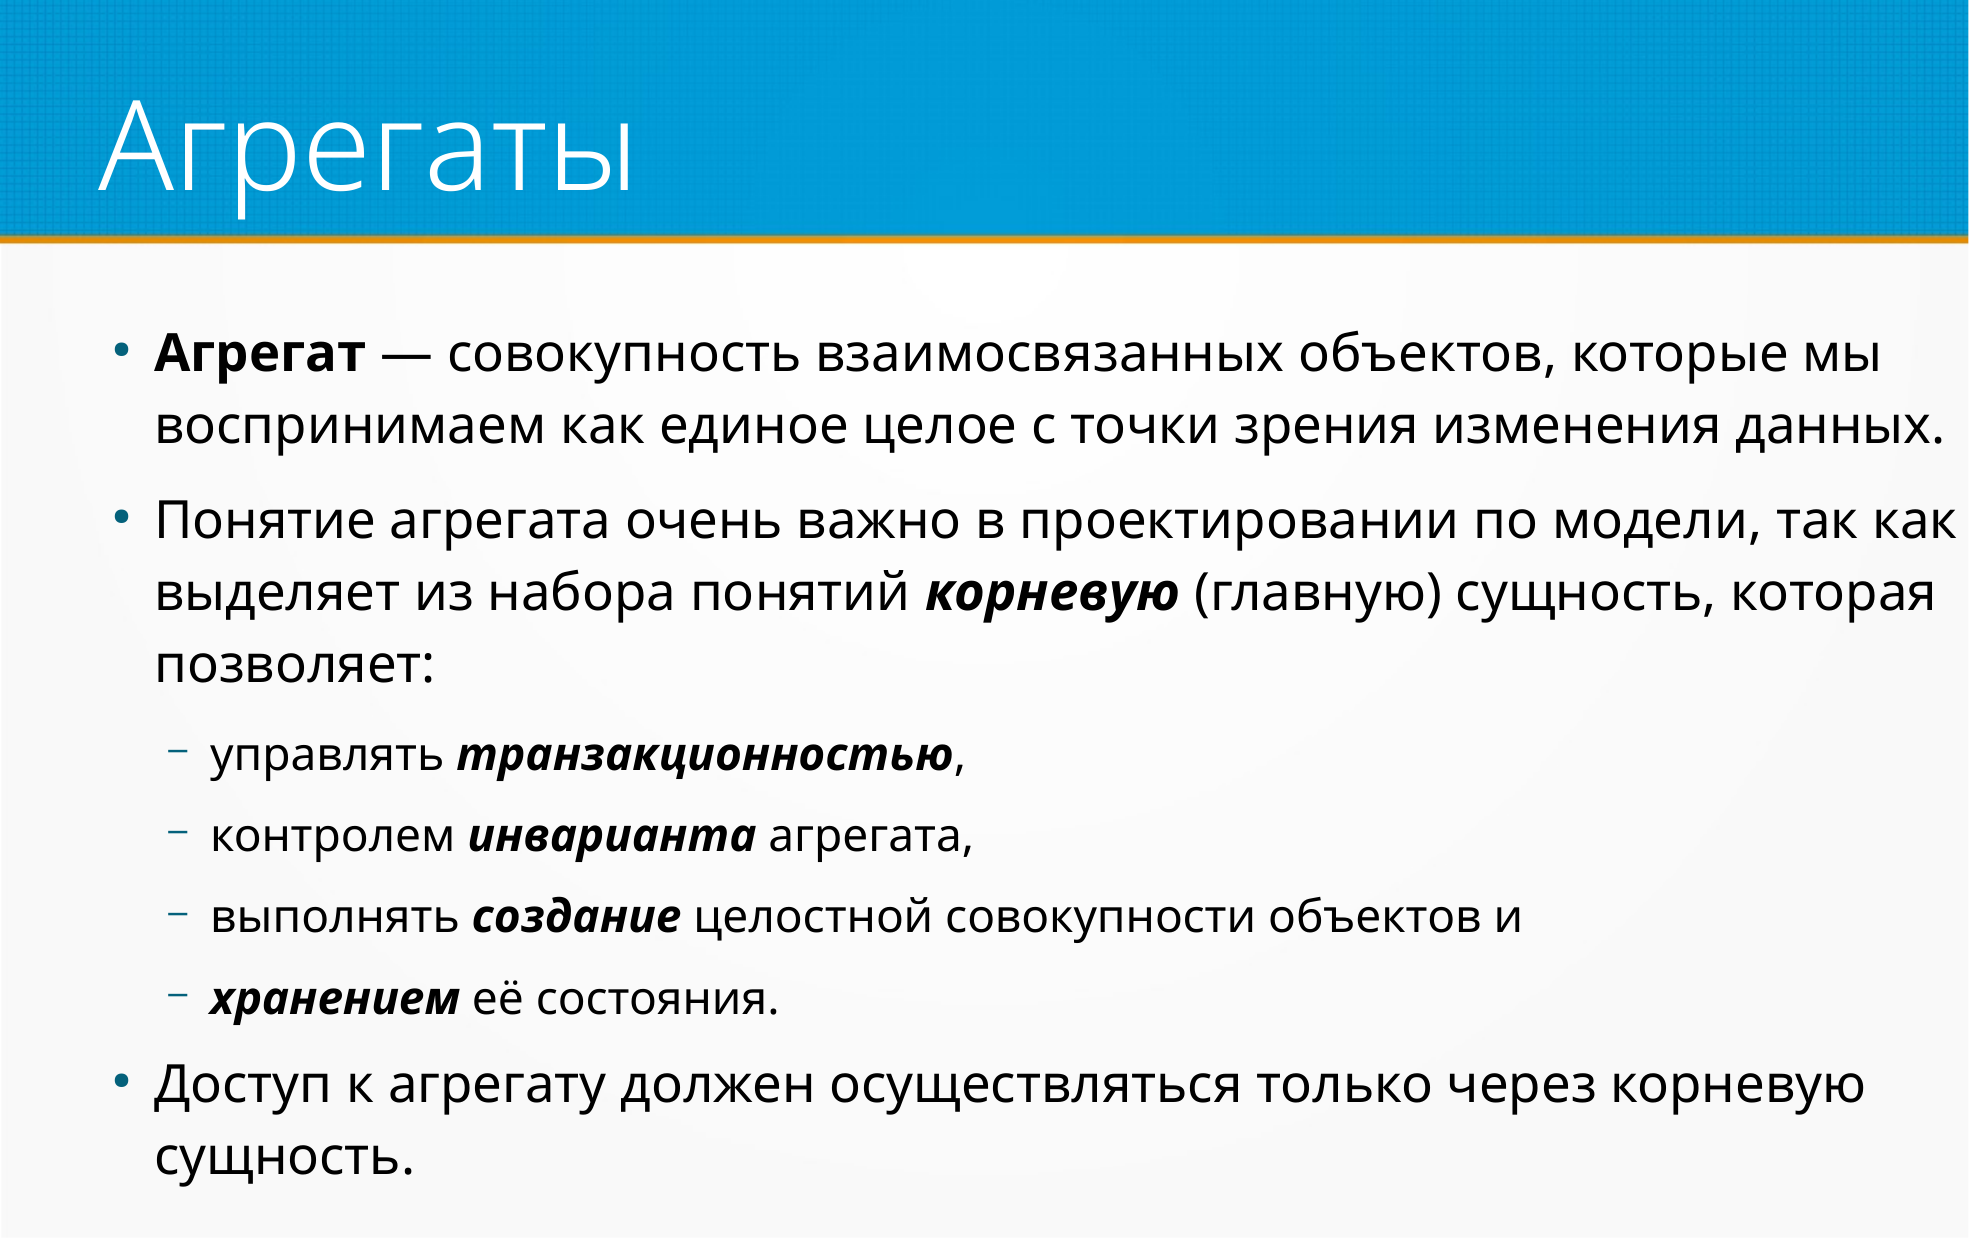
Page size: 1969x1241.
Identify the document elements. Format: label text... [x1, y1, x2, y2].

picture [0, 233, 1969, 1241]
list Агрегат — совокупность взаимосвязанных объектов, которые мы воспринимаем как единое целое с точки зрения изменения данных. Понятие агрегата очень важно в проектировании по модели, так как выделяет из набора понятий корневую (главную) сущность, которая позволяет: управлять транзакционностью, контролем инварианта агрегата, выполнять создание целостной совокупности объектов и хранением её состояния. Доступ к агрегату должен осуществляться только через корневую сущность. [98, 315, 1969, 1241]
title Агрегаты [98, 19, 1870, 227]
